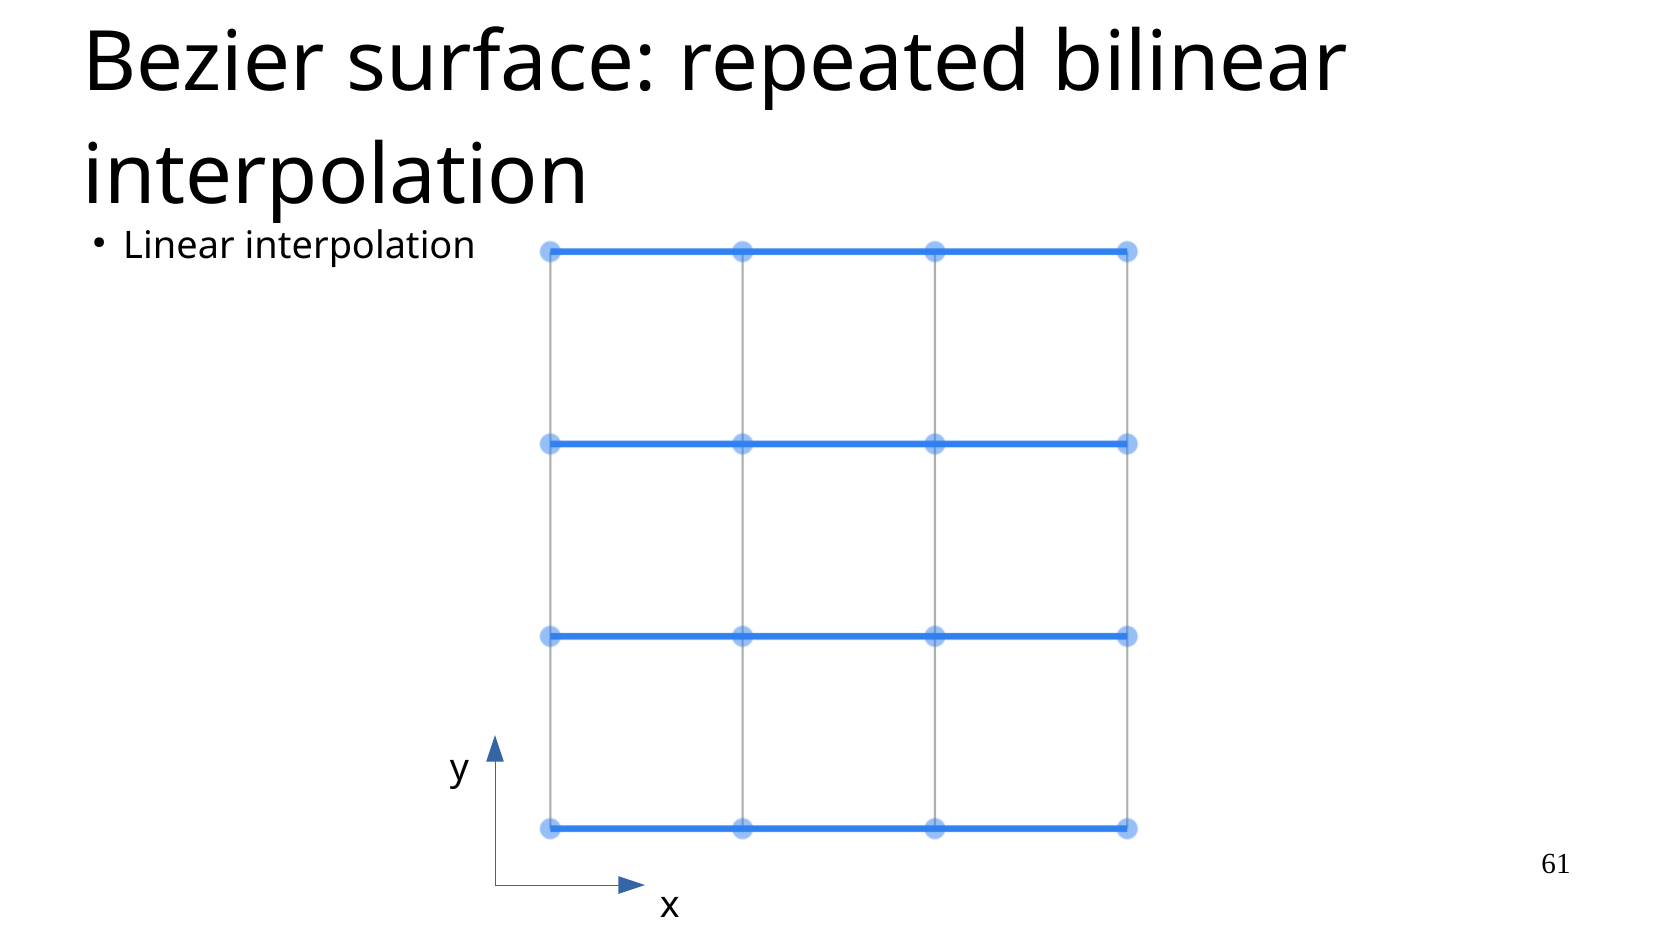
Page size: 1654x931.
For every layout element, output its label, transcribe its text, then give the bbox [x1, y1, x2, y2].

text_box y [435, 733, 511, 796]
title Bezier surface: repeated bilinear interpolation [82, 37, 1571, 193]
text_box x [645, 870, 691, 931]
list Linear interpolation [82, 217, 1571, 271]
picture [525, 224, 1156, 864]
